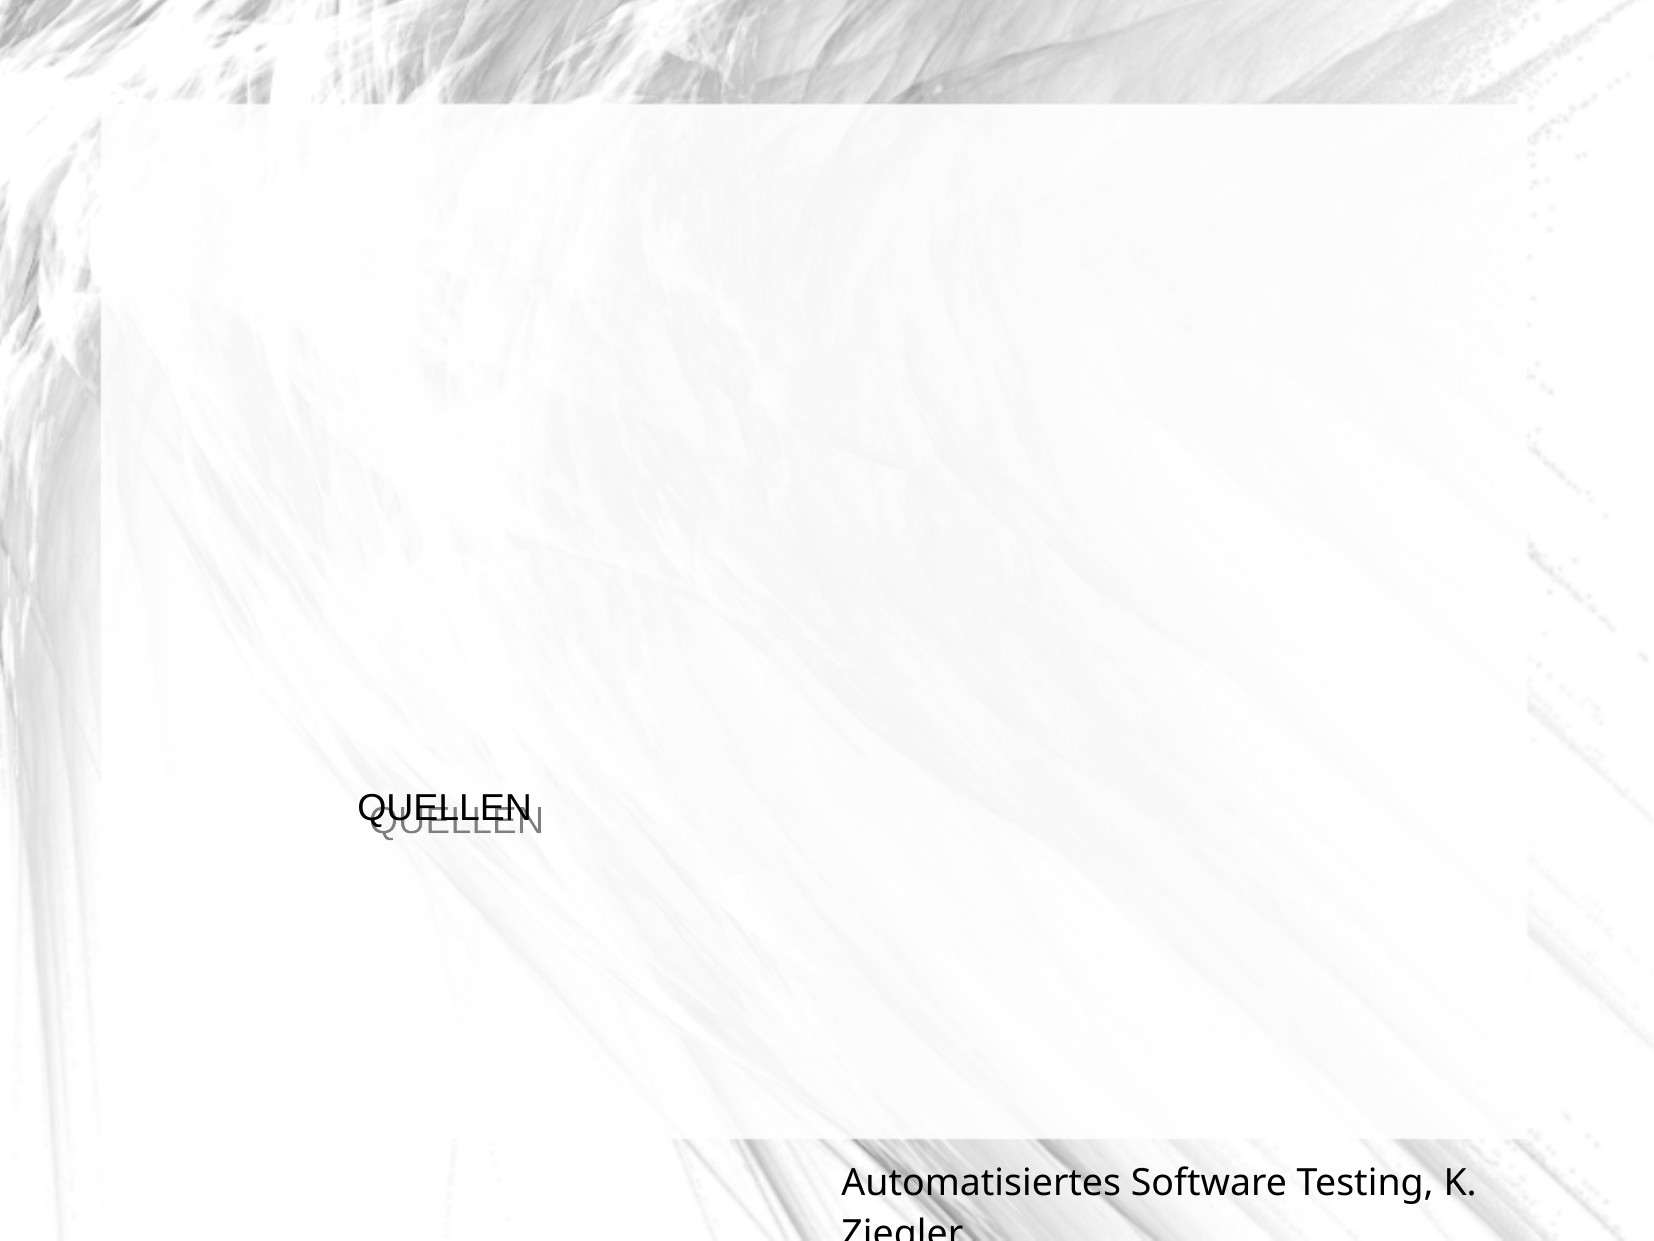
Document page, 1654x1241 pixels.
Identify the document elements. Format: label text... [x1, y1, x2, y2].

picture [898, 1228, 910, 1241]
picture [0, 0, 1654, 1241]
picture [932, 1228, 942, 1234]
picture [878, 1228, 888, 1234]
text_box QUELLEN [342, 779, 547, 837]
text_box Automatisiertes Software Testing, K. Ziegler [826, 1147, 1618, 1210]
